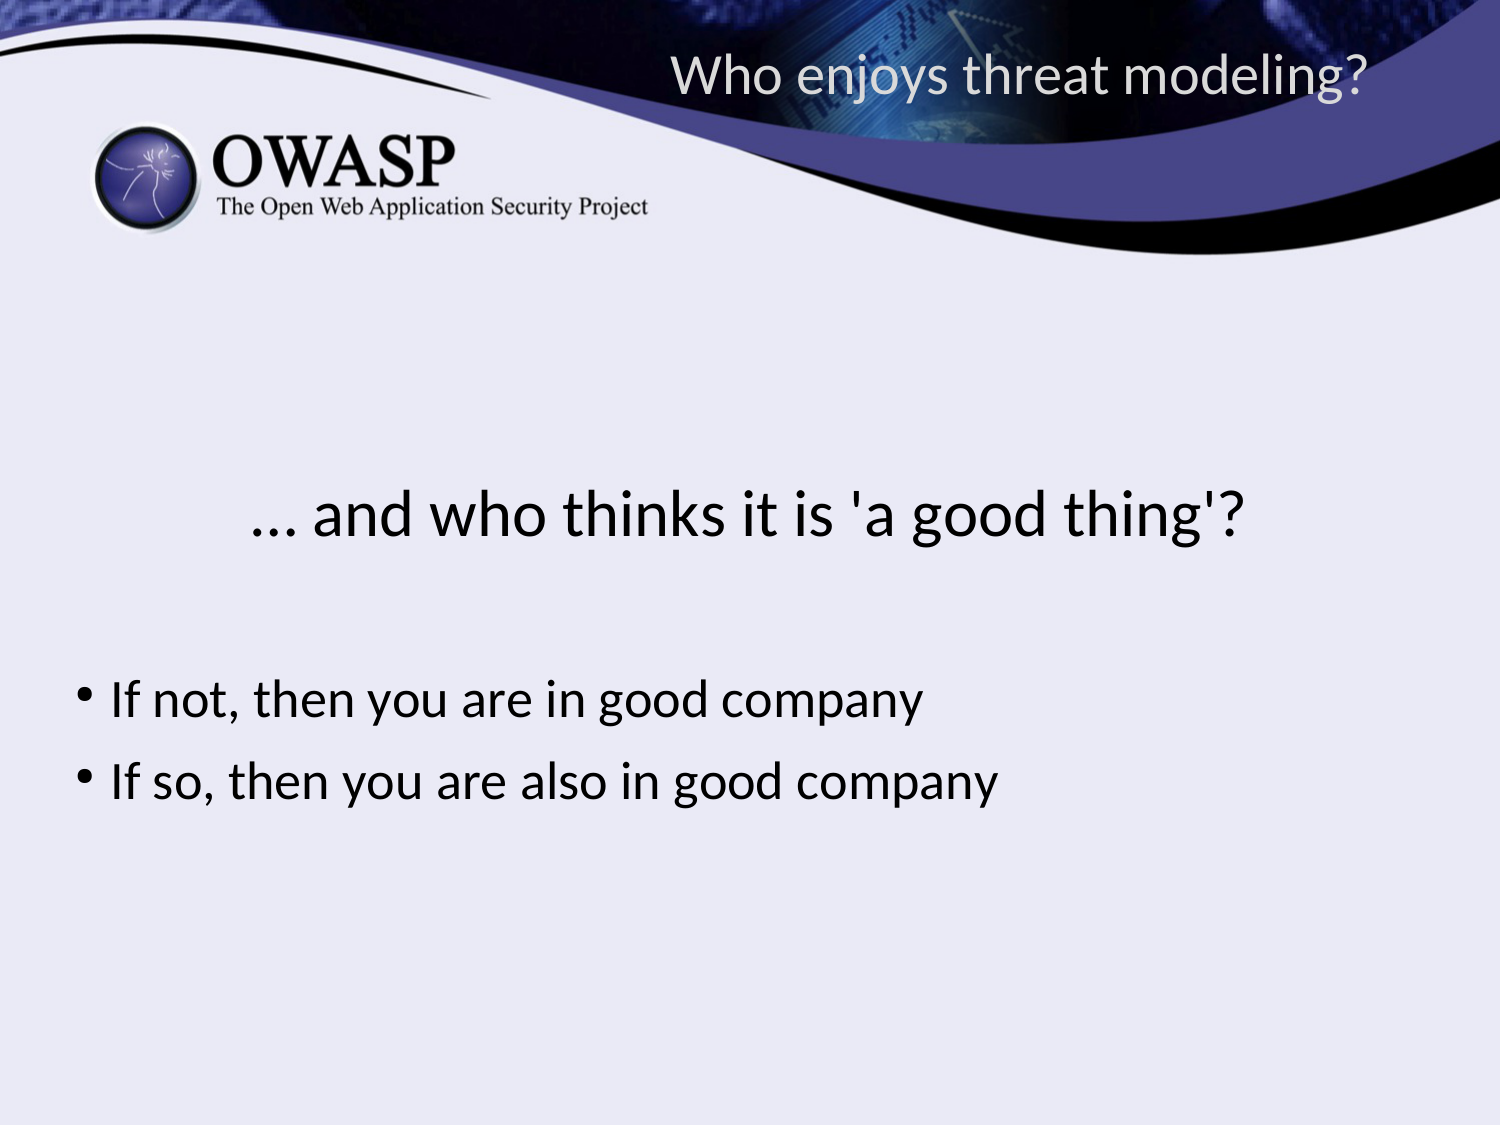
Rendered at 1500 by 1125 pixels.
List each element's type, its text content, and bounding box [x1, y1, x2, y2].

title Who enjoys threat modeling? [566, 0, 1476, 149]
subtitle … and who thinks it is 'a good thing'? If not, then you are in good company If so, then you are also in good company [75, 262, 1426, 1018]
picture [0, 0, 1500, 1125]
